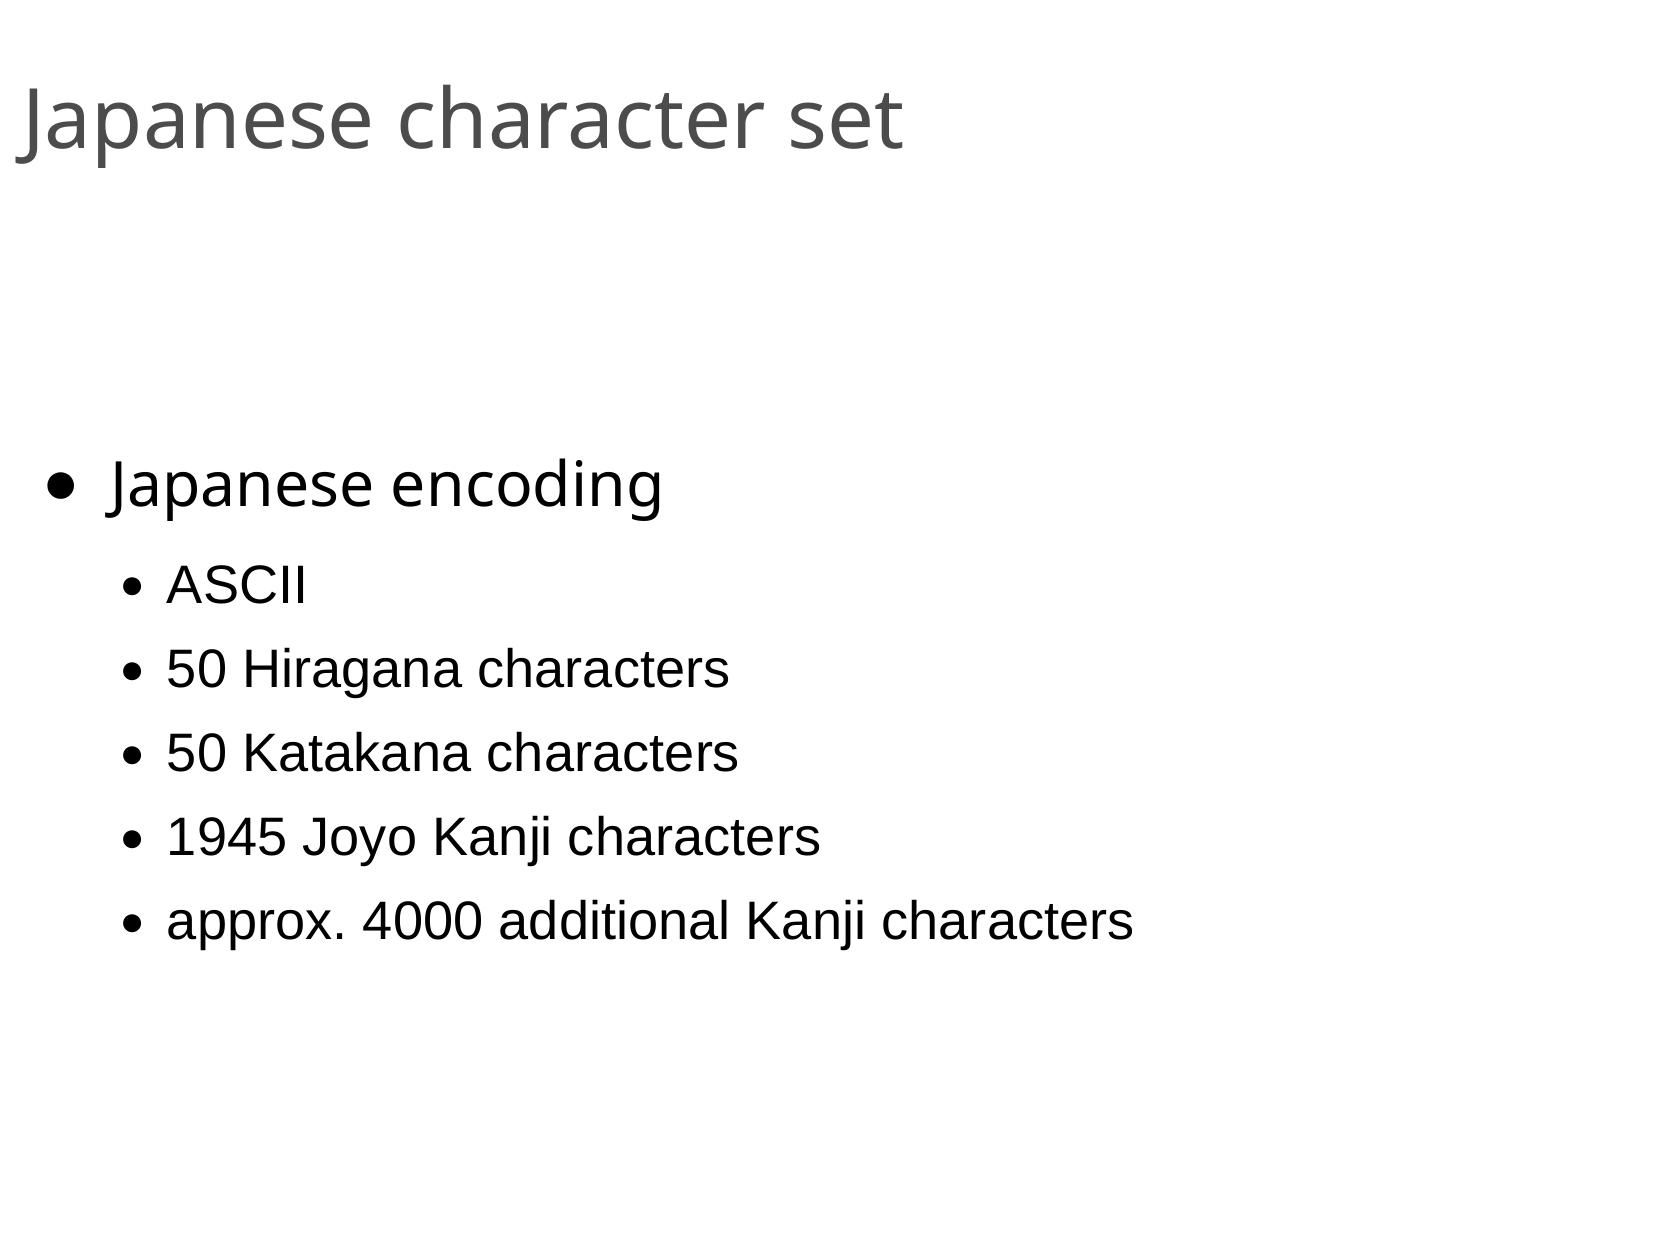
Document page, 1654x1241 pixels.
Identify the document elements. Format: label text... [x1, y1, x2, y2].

title Japanese character set [22, 19, 1654, 213]
list Japanese encoding ASCII 50 Hiragana characters 50 Katakana characters 1945 Joyo Kanji characters approx. 4000 additional Kanji characters [25, 233, 1654, 1158]
